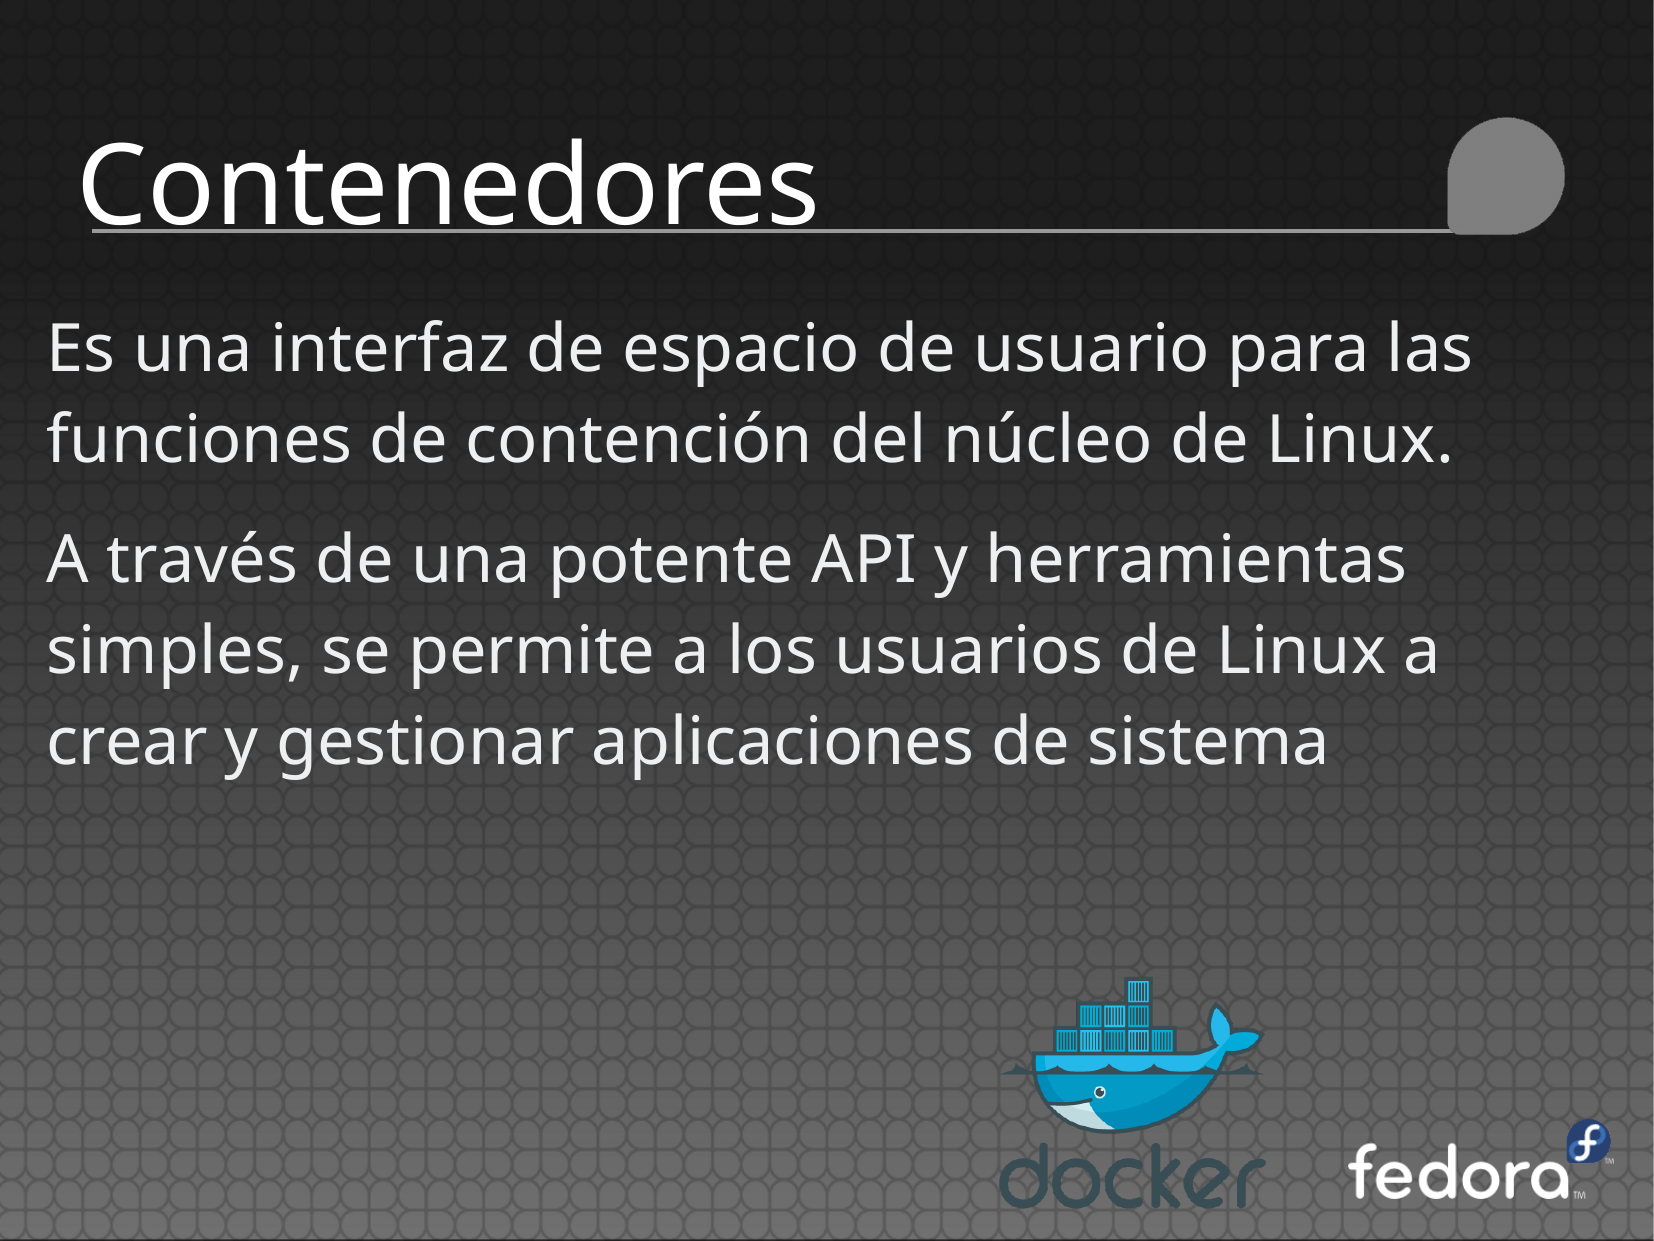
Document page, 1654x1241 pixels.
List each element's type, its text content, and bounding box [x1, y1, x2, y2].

picture [0, 0, 1654, 1241]
list Es una interfaz de espacio de usuario para las funciones de contención del núcleo de Linux. A través de una potente API y herramientas simples, se permite a los usuarios de Linux a crear y gestionar aplicaciones de sistema [46, 300, 1536, 1105]
title Contenedores [76, 112, 1566, 249]
